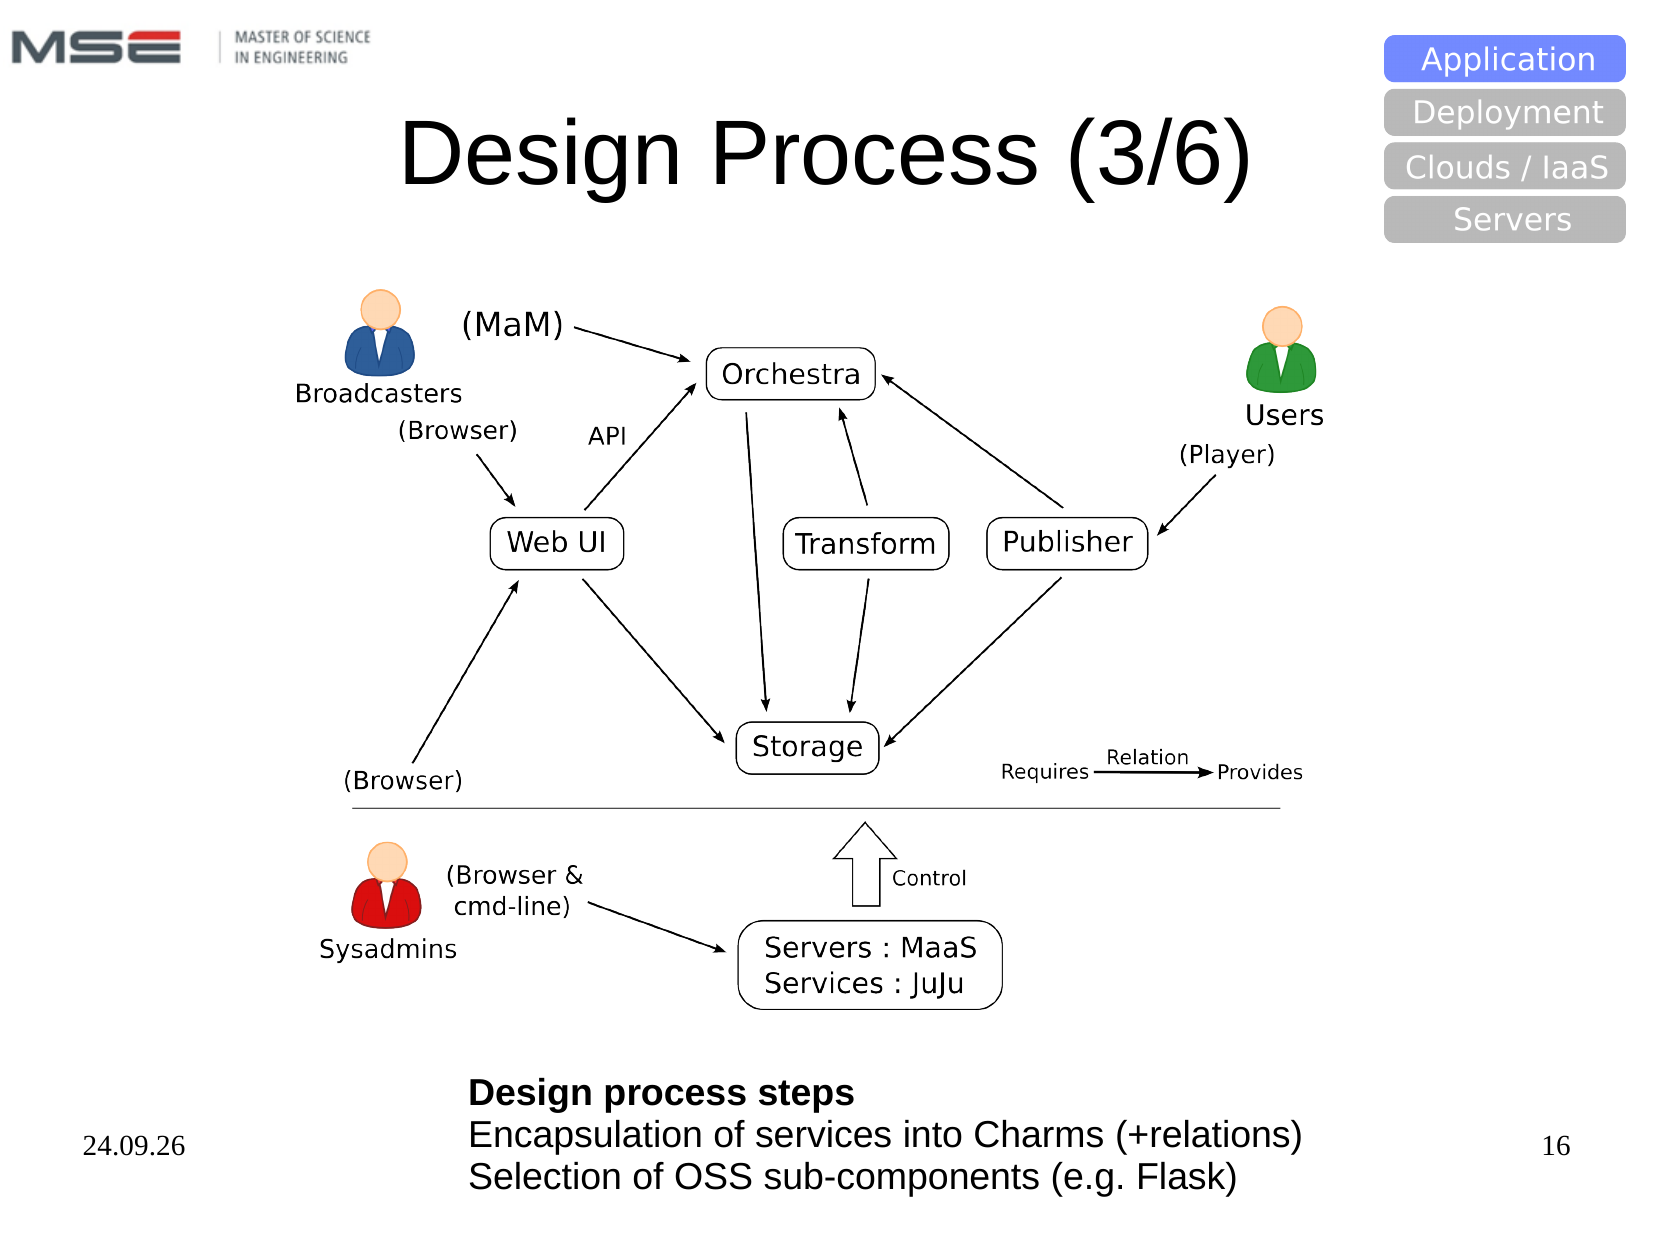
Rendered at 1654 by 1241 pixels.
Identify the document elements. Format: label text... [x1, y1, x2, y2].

text_box Design process steps Encapsulation of services into Charms (+relations) Selection of OSS sub-components (e.g. Flask) [453, 1063, 1319, 1205]
picture [297, 289, 1323, 1010]
picture [3, 0, 402, 107]
title Design Process (3/6) [82, 49, 1571, 257]
picture [1384, 35, 1626, 243]
